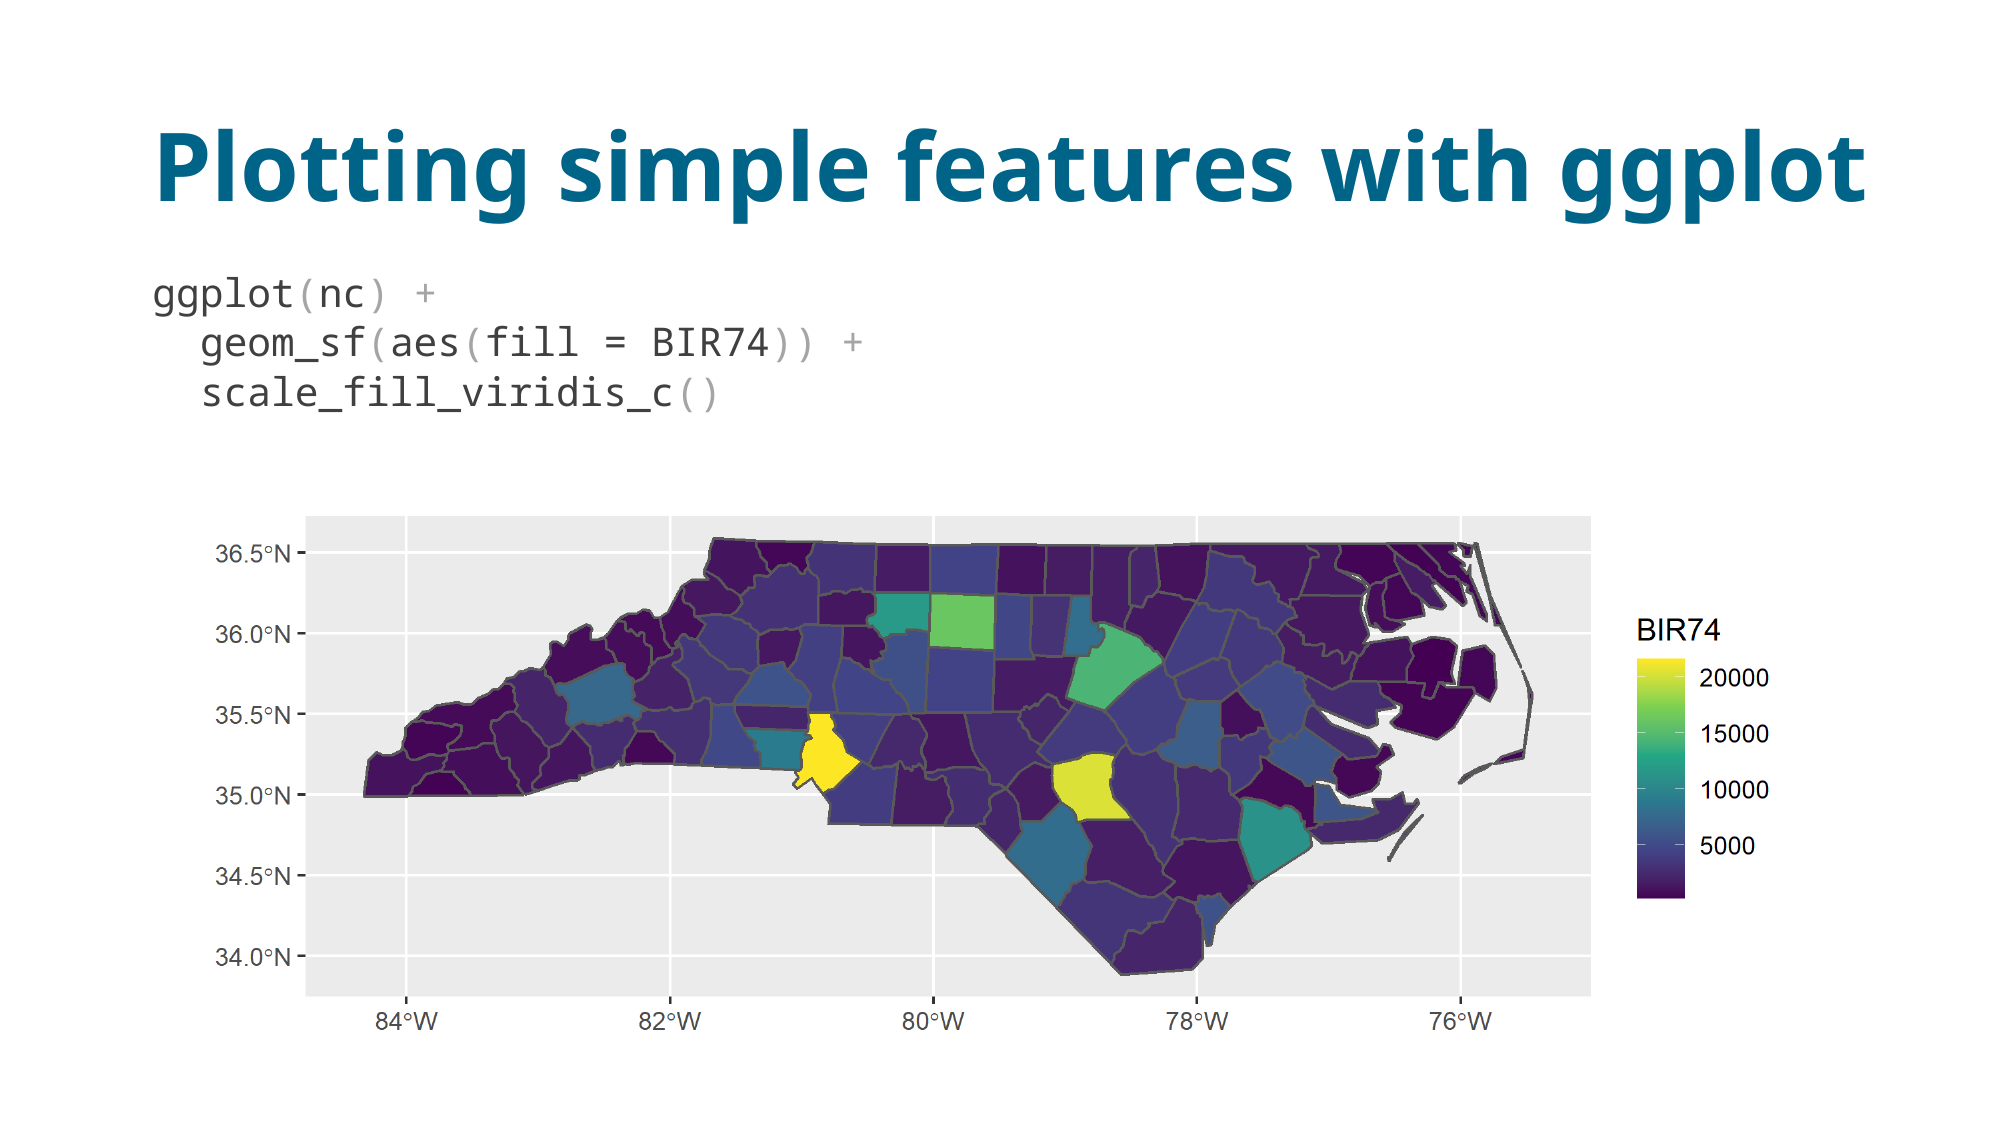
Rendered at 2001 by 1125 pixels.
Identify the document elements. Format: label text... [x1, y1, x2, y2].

text_box ggplot(nc) + geom_sf(aes(fill = BIR74)) + scale_fill_viridis_c() [137, 277, 1242, 505]
title Plotting simple features with ggplot [137, 50, 1892, 278]
picture [200, 475, 1800, 1075]
